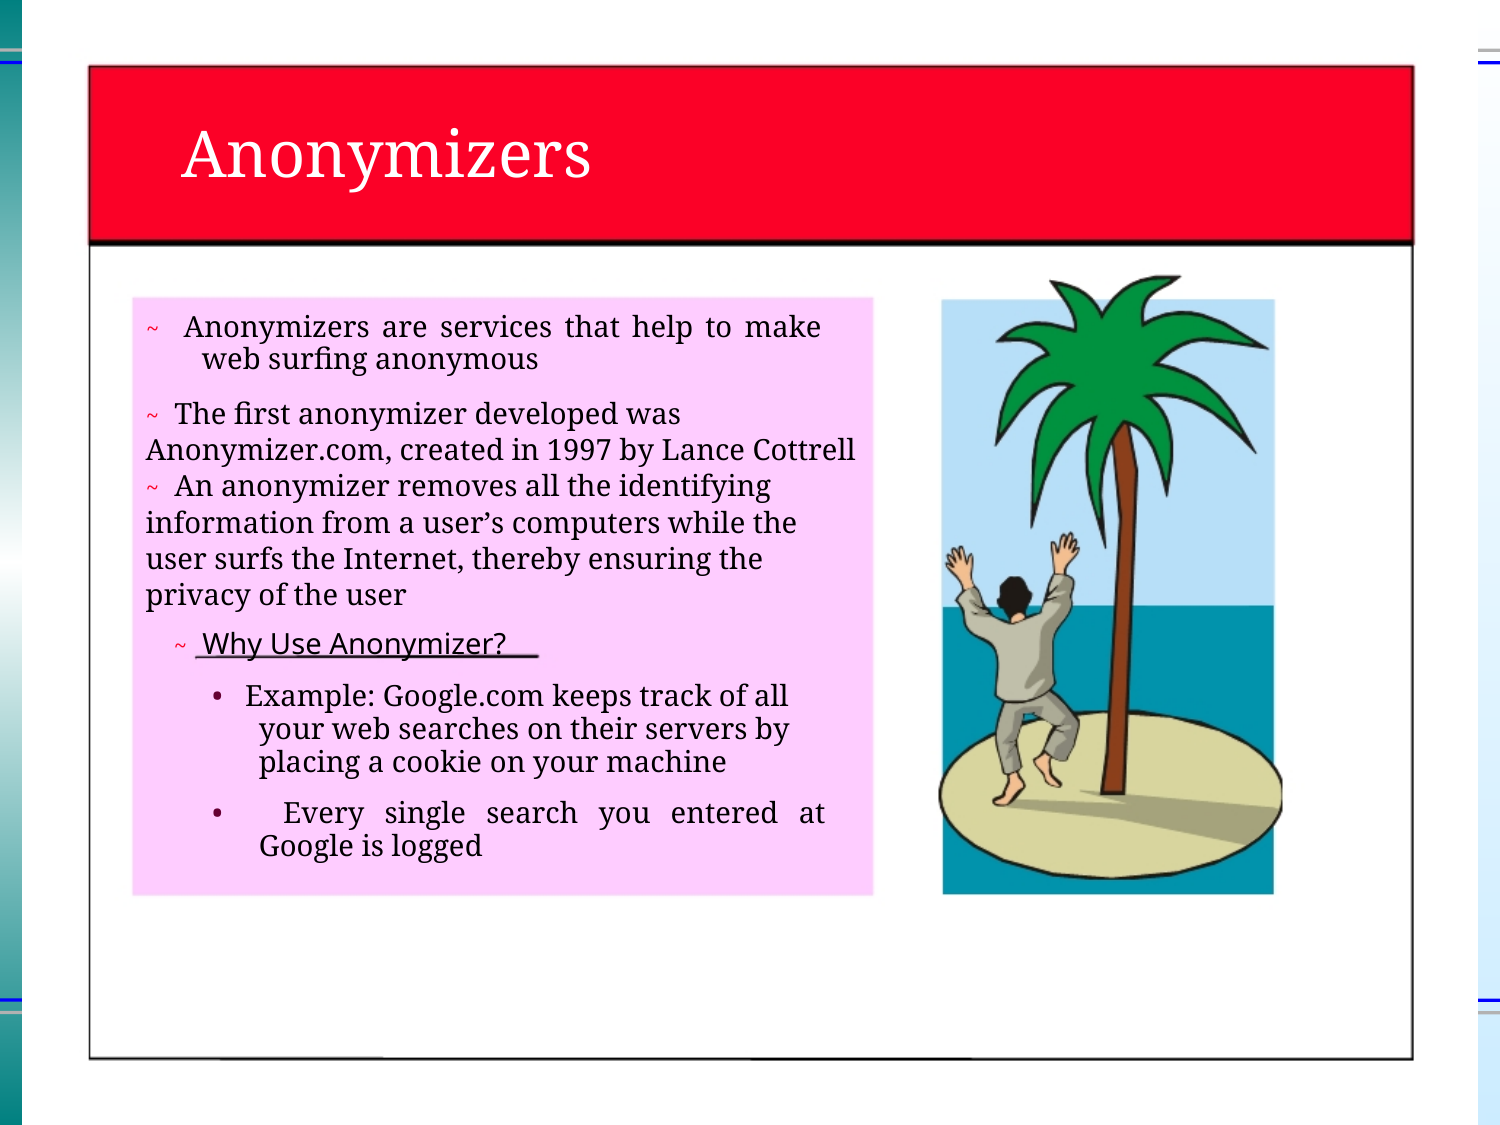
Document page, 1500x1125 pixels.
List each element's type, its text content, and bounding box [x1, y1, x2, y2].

text_box ~ Anonymizers are services that help to make web surfing anonymous [145, 303, 838, 383]
text_box ~ Why Use Anonymizer? [173, 623, 530, 669]
text_box • Example: Google.com keeps track of all your web searches on their servers by placing a cookie on your machine [211, 671, 849, 787]
text_box Anonymizers [196, 138, 210, 158]
text_box • Every single search you entered at Google is logged [211, 790, 841, 870]
picture [22, 0, 1500, 1125]
text_box ~ The first anonymizer developed was Anonymizer.com, created in 1997 by Lance Cottrell ~ An anonymizer removes all the identifying information from a user’s computers while the user surfs the Internet, thereby ensuring the privacy of the user [145, 386, 876, 620]
text_box Anonymizers [181, 116, 625, 199]
